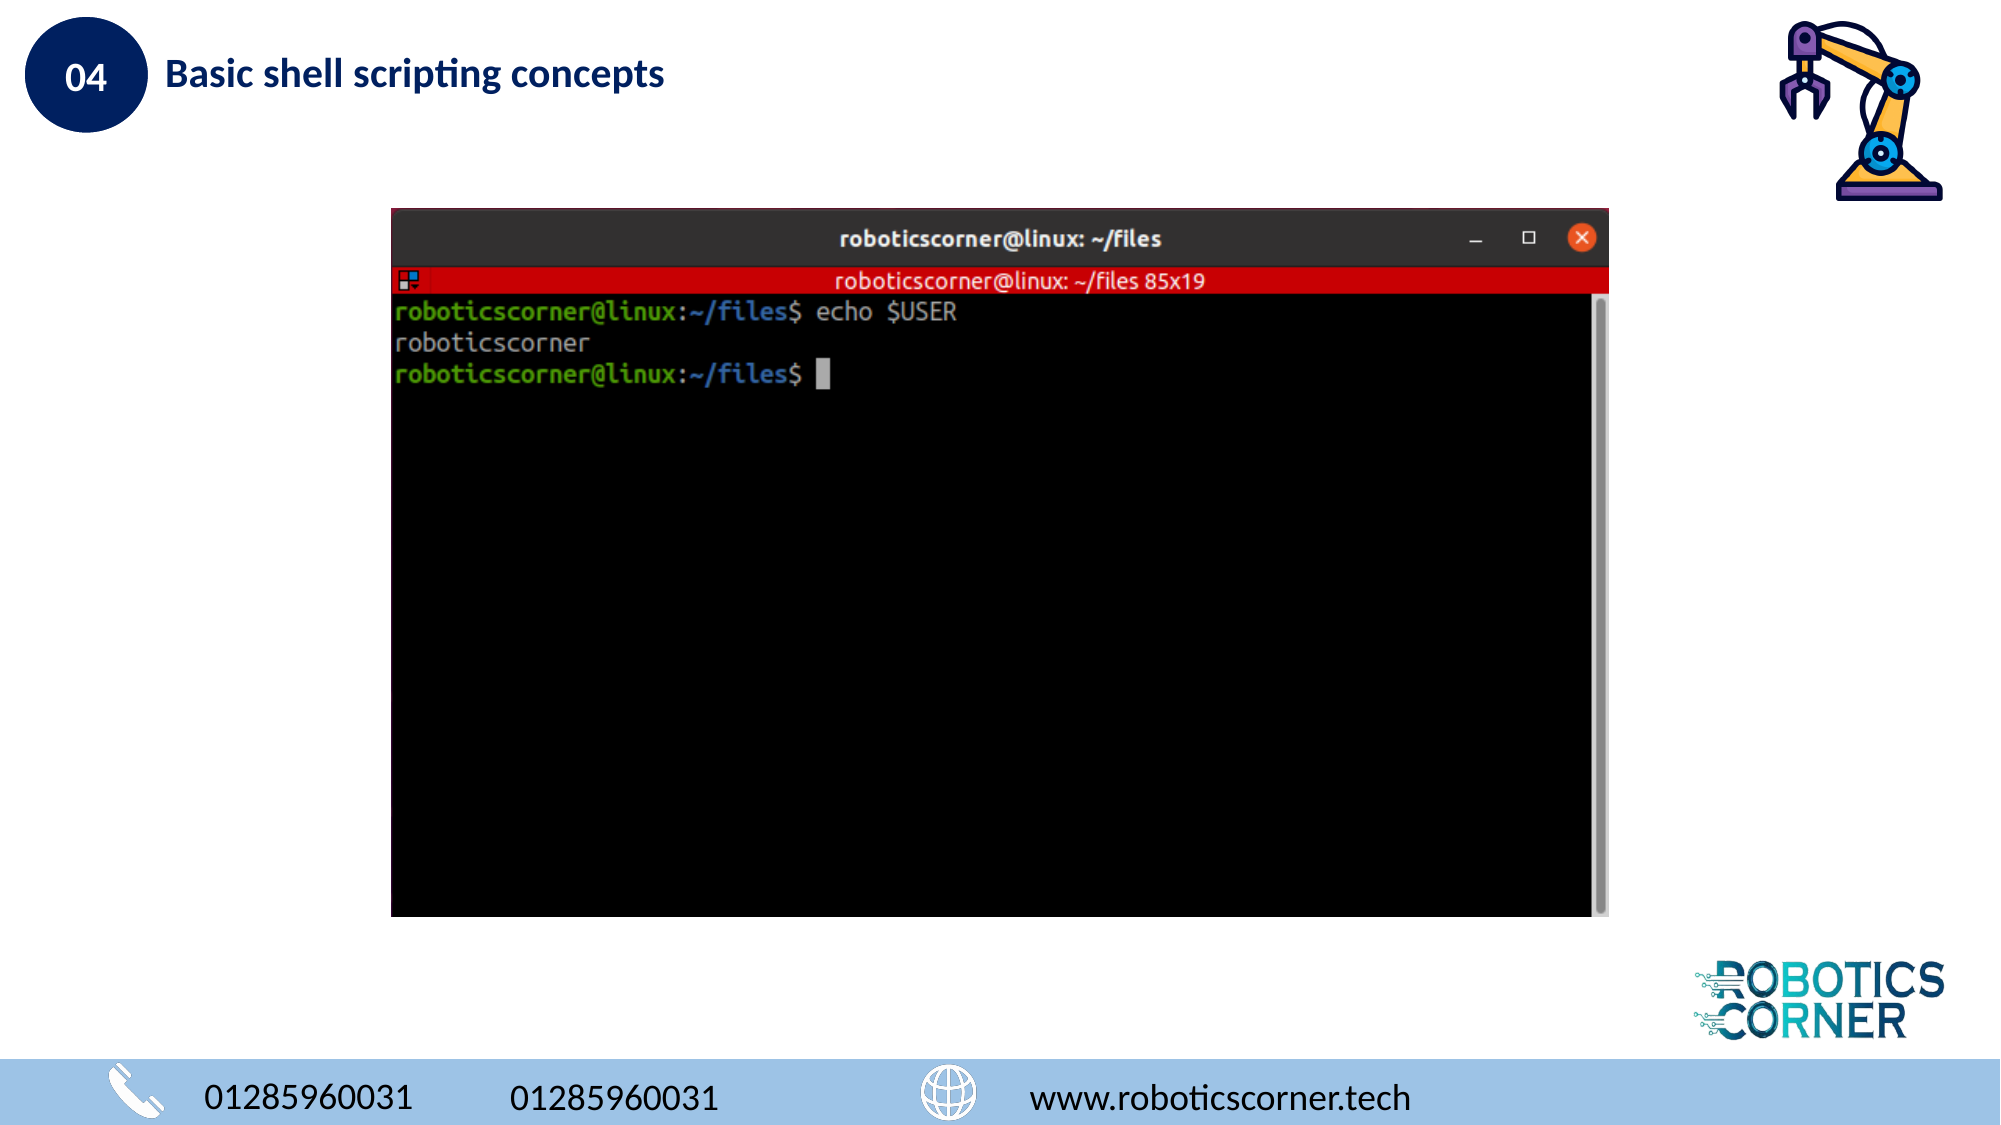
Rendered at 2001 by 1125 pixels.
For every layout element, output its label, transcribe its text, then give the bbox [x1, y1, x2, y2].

text_box 01285960031 [495, 1064, 827, 1125]
picture [1680, 859, 1953, 1125]
text_box 01285960031 [189, 1064, 495, 1125]
picture [391, 208, 1609, 917]
picture [1771, 21, 1951, 201]
text_box Basic shell scripting concepts [150, 38, 705, 154]
text_box [1953, 1059, 2000, 1125]
picture [103, 1057, 170, 1124]
text_box [981, 1059, 1680, 1125]
picture [915, 1059, 981, 1125]
text_box [0, 1059, 915, 1125]
text_box www.roboticscorner.tech [1014, 1065, 1546, 1125]
text_box 04 [22, 14, 150, 136]
